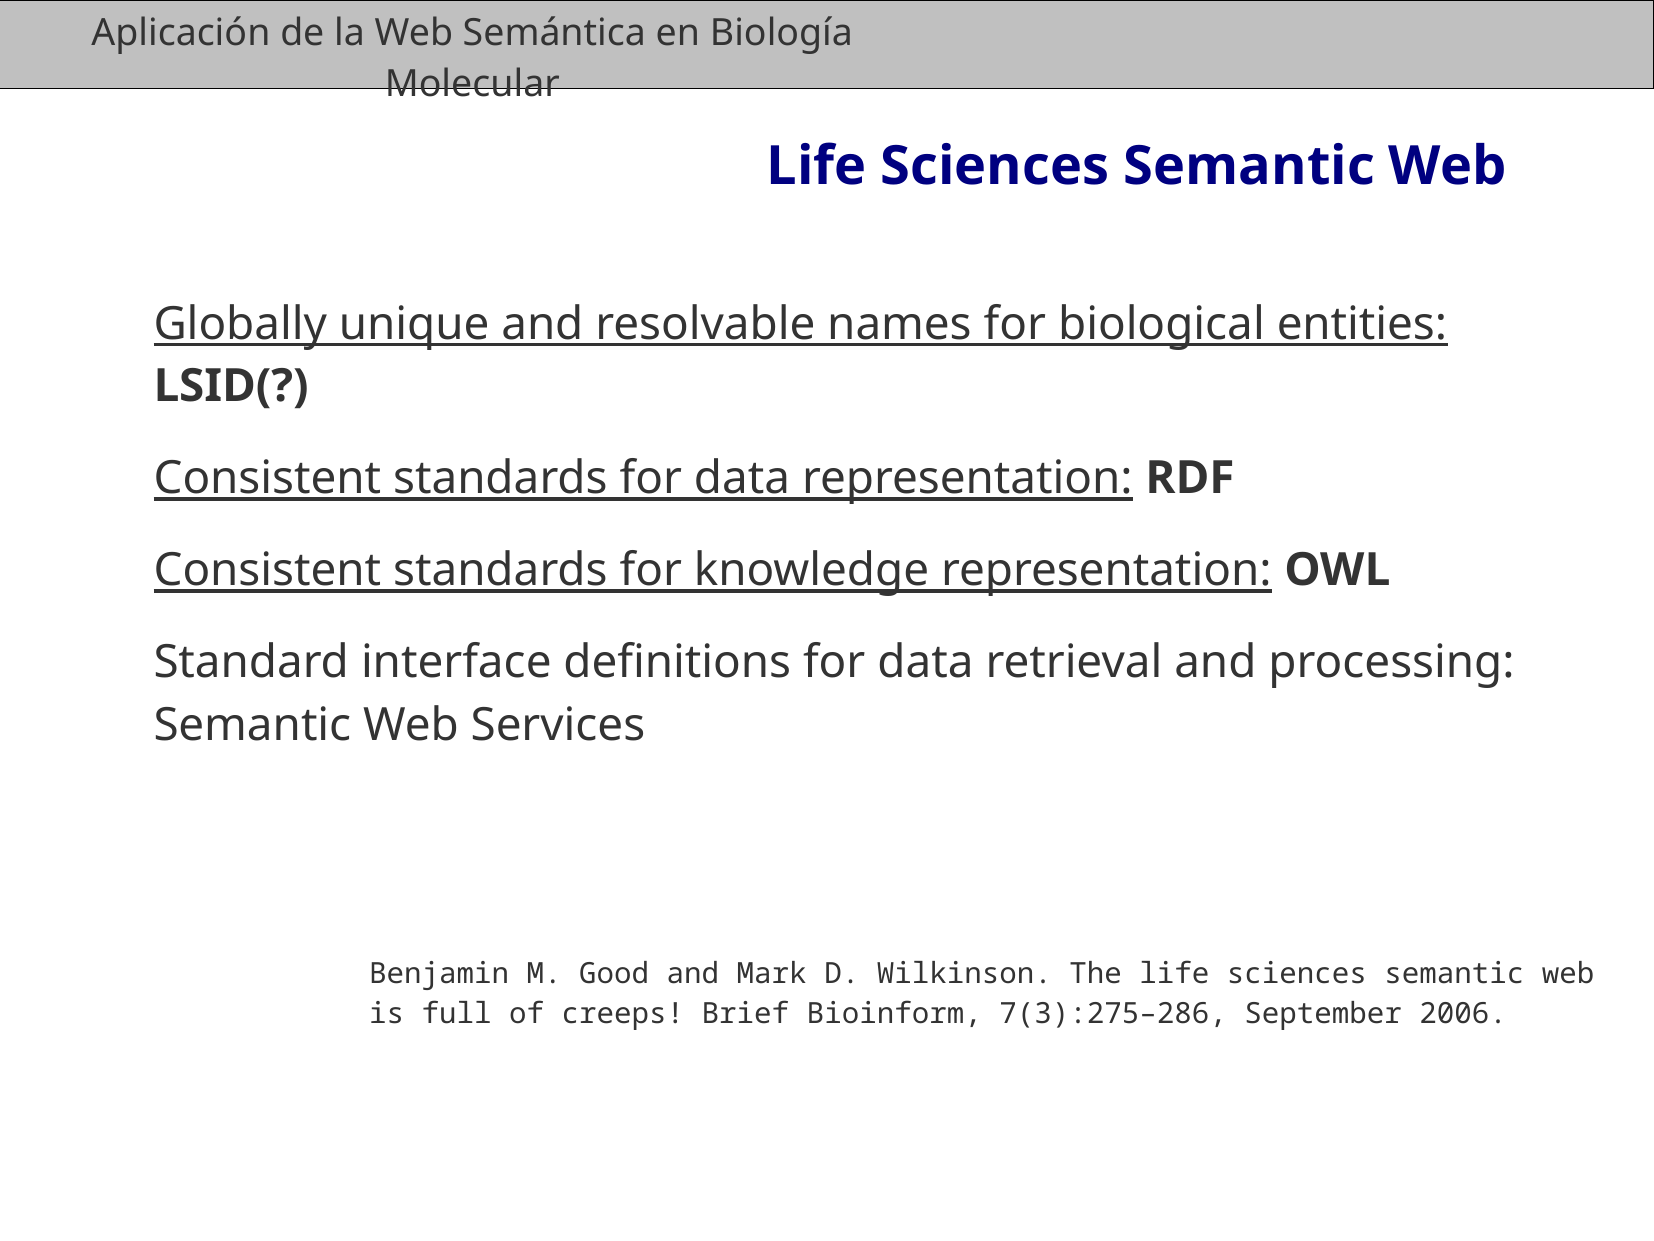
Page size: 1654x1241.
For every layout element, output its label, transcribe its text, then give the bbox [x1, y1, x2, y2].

text_box [0, 0, 1654, 89]
list Globally unique and resolvable names for biological entities: LSID(?) Consistent standards for data representation: RDF Consistent standards for knowledge representation: OWL Standard interface definitions for data retrieval and processing: Semantic Web Services [82, 290, 1571, 1182]
text_box Aplicación de la Web Semántica en Biología Molecular [0, 23, 945, 89]
text_box Benjamin M. Good and Mark D. Wilkinson. The life sciences semantic web is full of creeps! Brief Bioinform, 7(3):275–286, September 2006. [1571, 944, 1625, 1026]
text_box Life Sciences Semantic Web [620, 125, 1654, 202]
